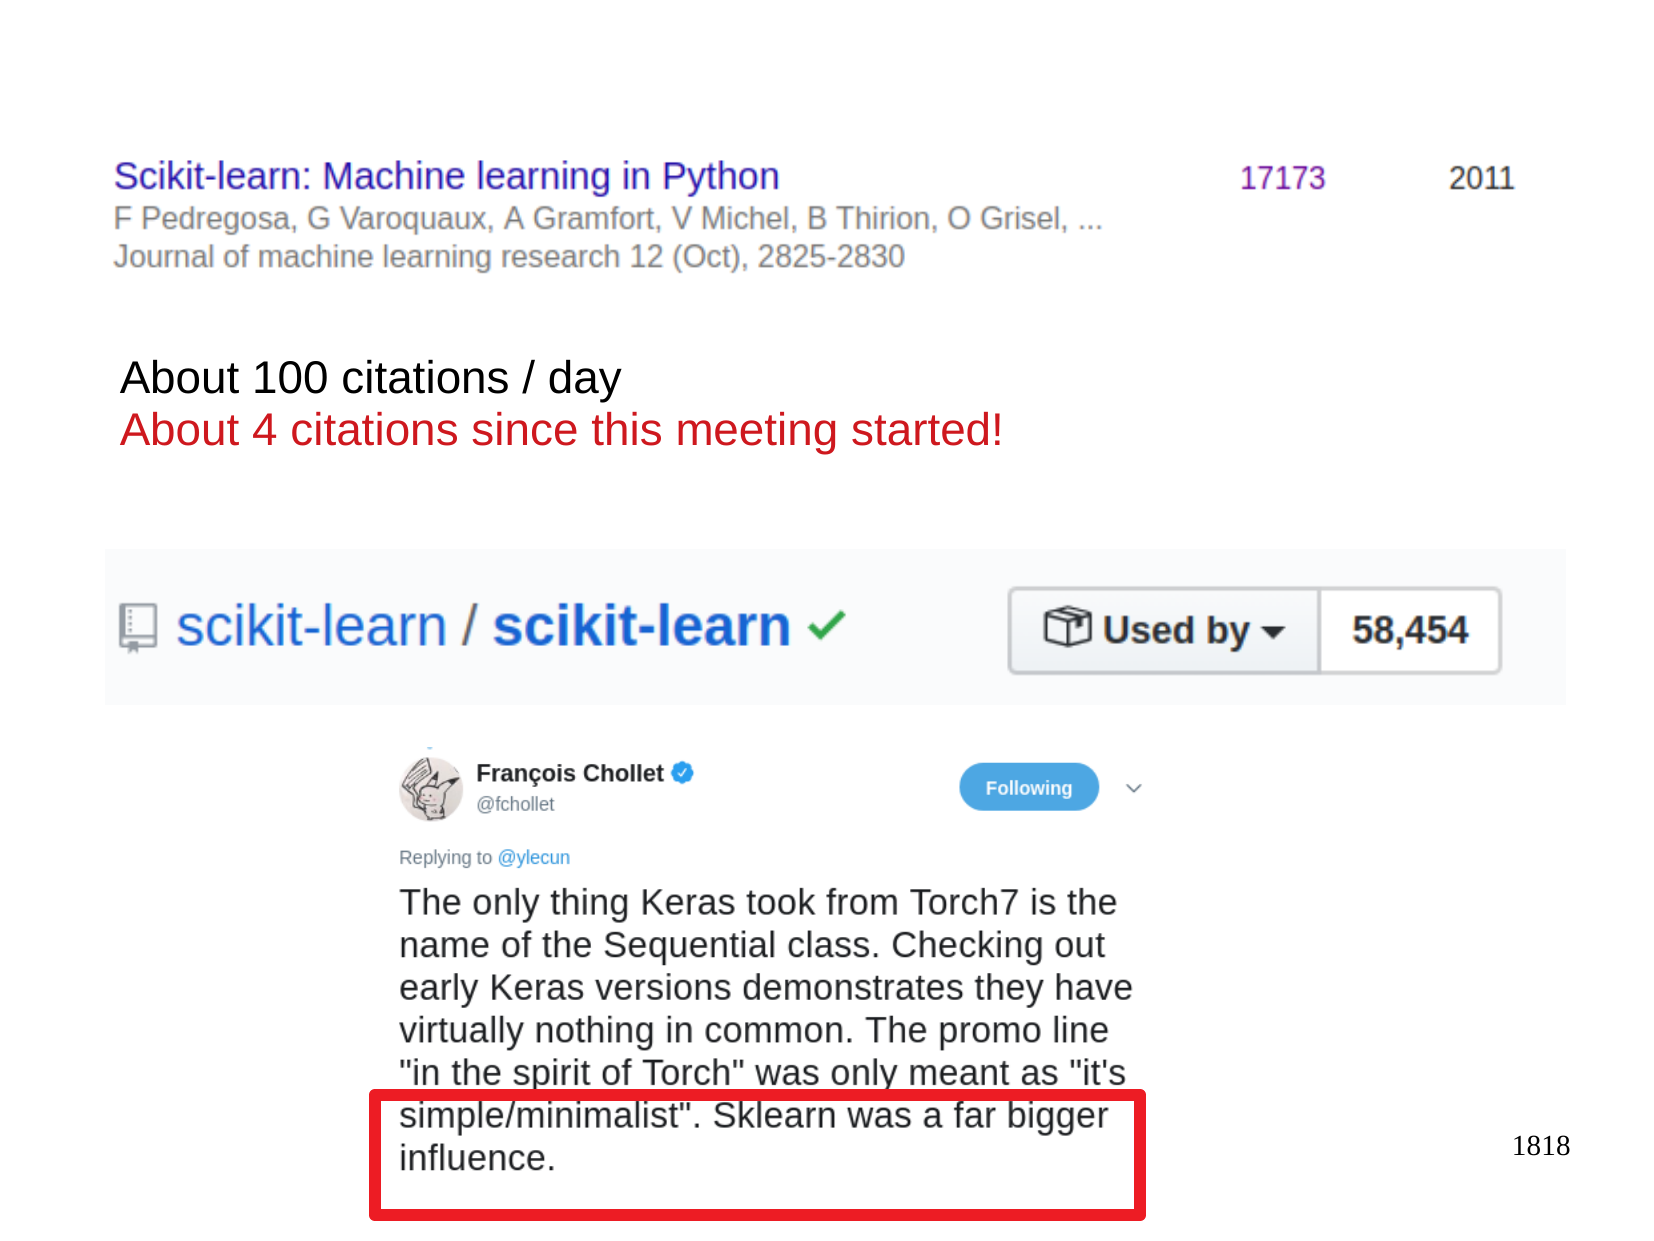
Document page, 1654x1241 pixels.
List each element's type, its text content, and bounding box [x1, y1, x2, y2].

picture [105, 549, 1566, 706]
text_box About 100 citations / day About 4 citations since this meeting started! [105, 345, 1516, 463]
picture [390, 1101, 1134, 1186]
picture [93, 119, 1531, 301]
picture [390, 747, 1162, 1186]
